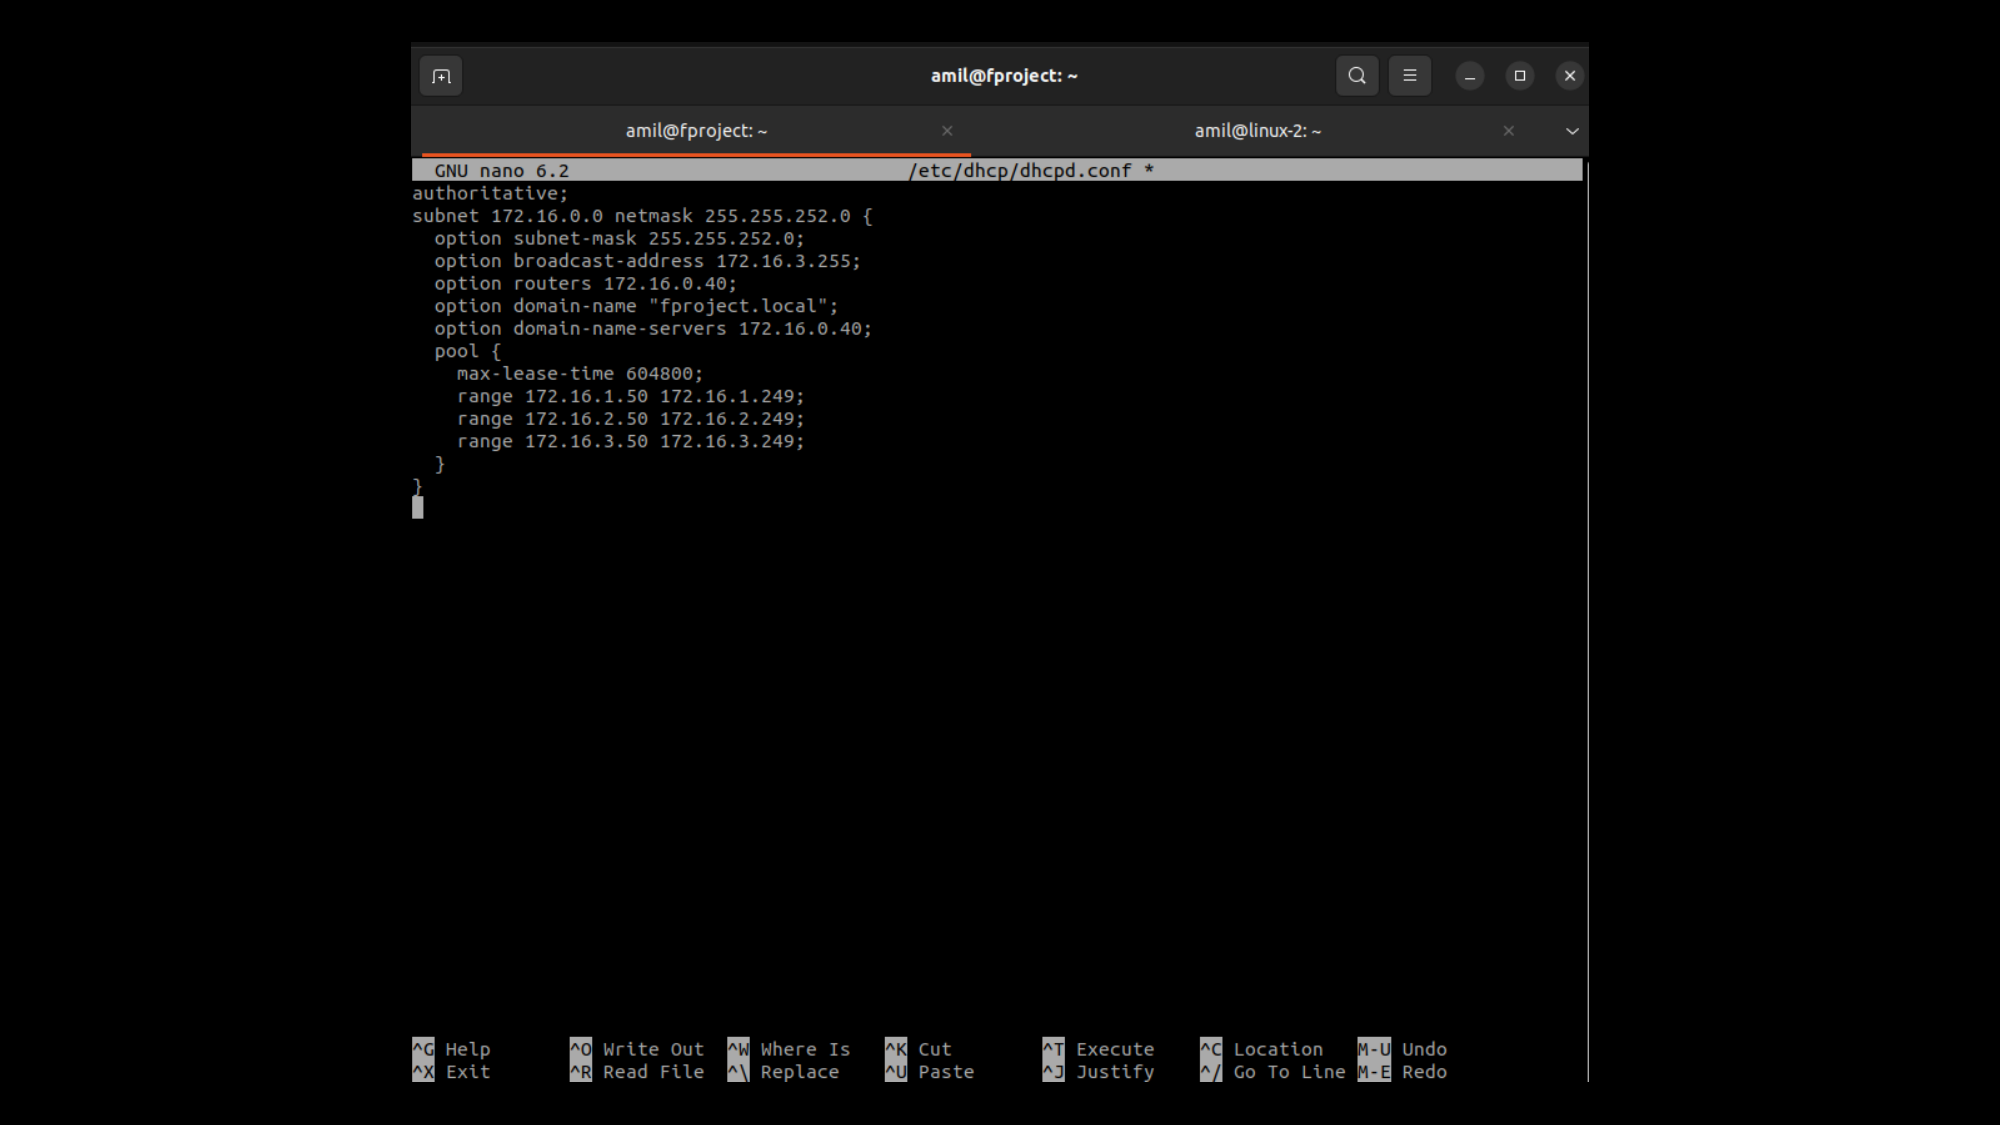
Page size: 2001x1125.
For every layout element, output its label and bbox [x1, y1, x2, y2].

picture [411, 42, 1589, 1082]
